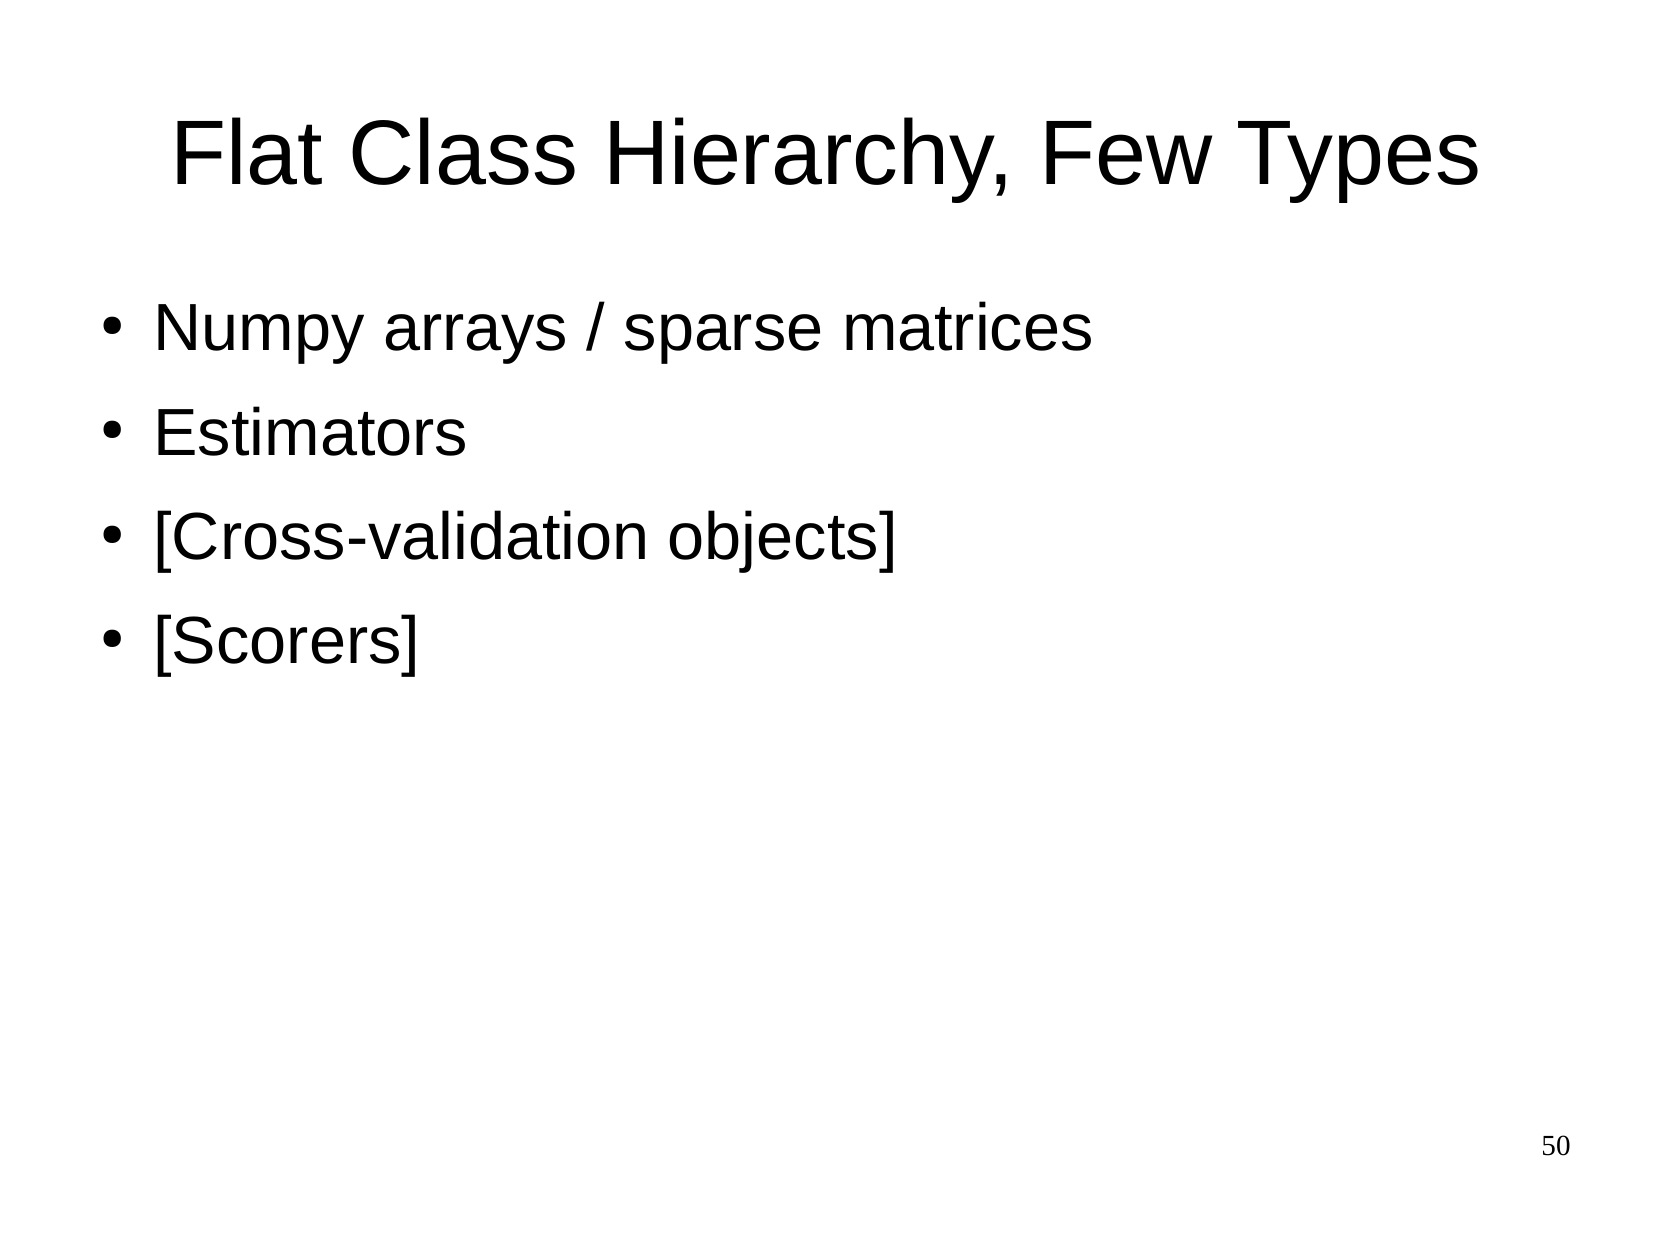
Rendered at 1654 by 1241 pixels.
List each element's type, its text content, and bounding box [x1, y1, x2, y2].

list Numpy arrays / sparse matrices Estimators [Cross-validation objects] [Scorers] [82, 290, 1571, 1010]
title Flat Class Hierarchy, Few Types [82, 49, 1571, 257]
